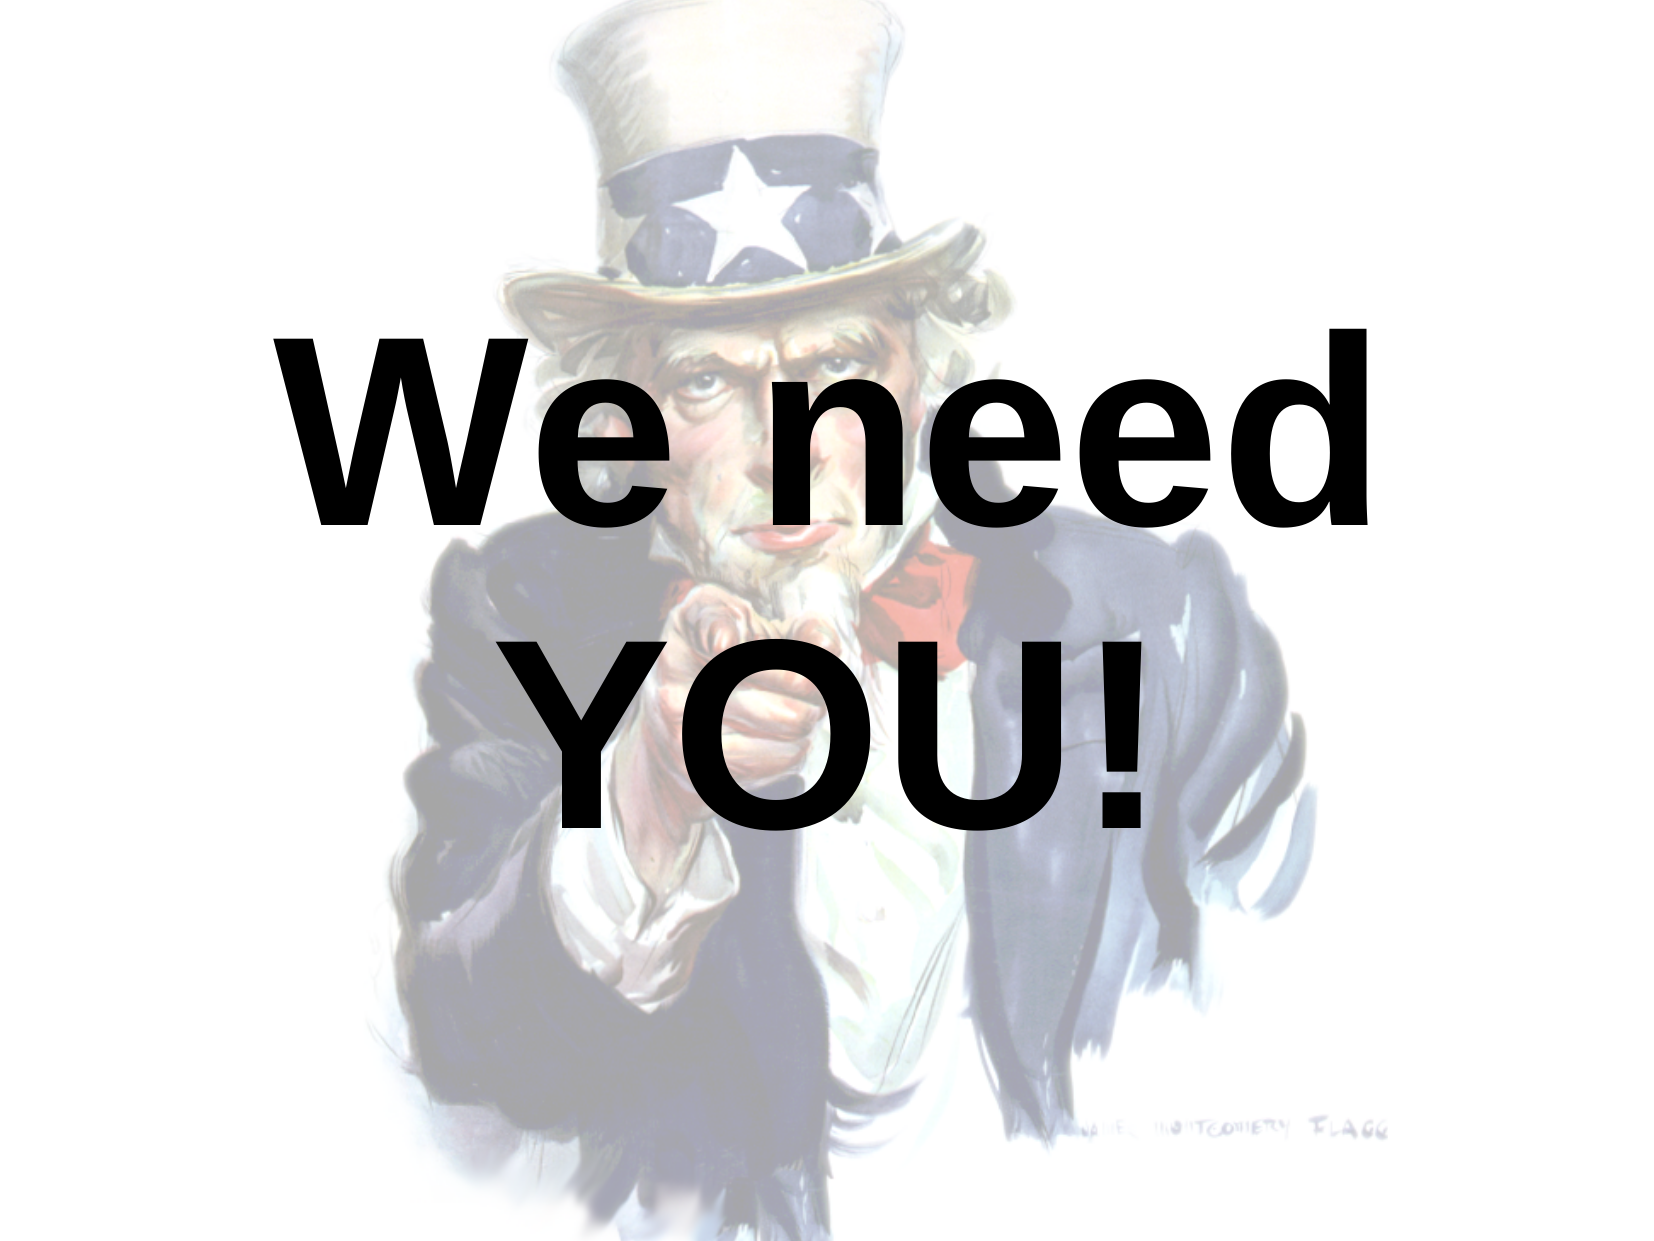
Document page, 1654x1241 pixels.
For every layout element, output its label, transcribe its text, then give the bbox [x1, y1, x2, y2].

picture [300, 886, 1388, 1241]
title We need YOU! [17, 280, 1642, 886]
picture [300, 0, 1388, 280]
